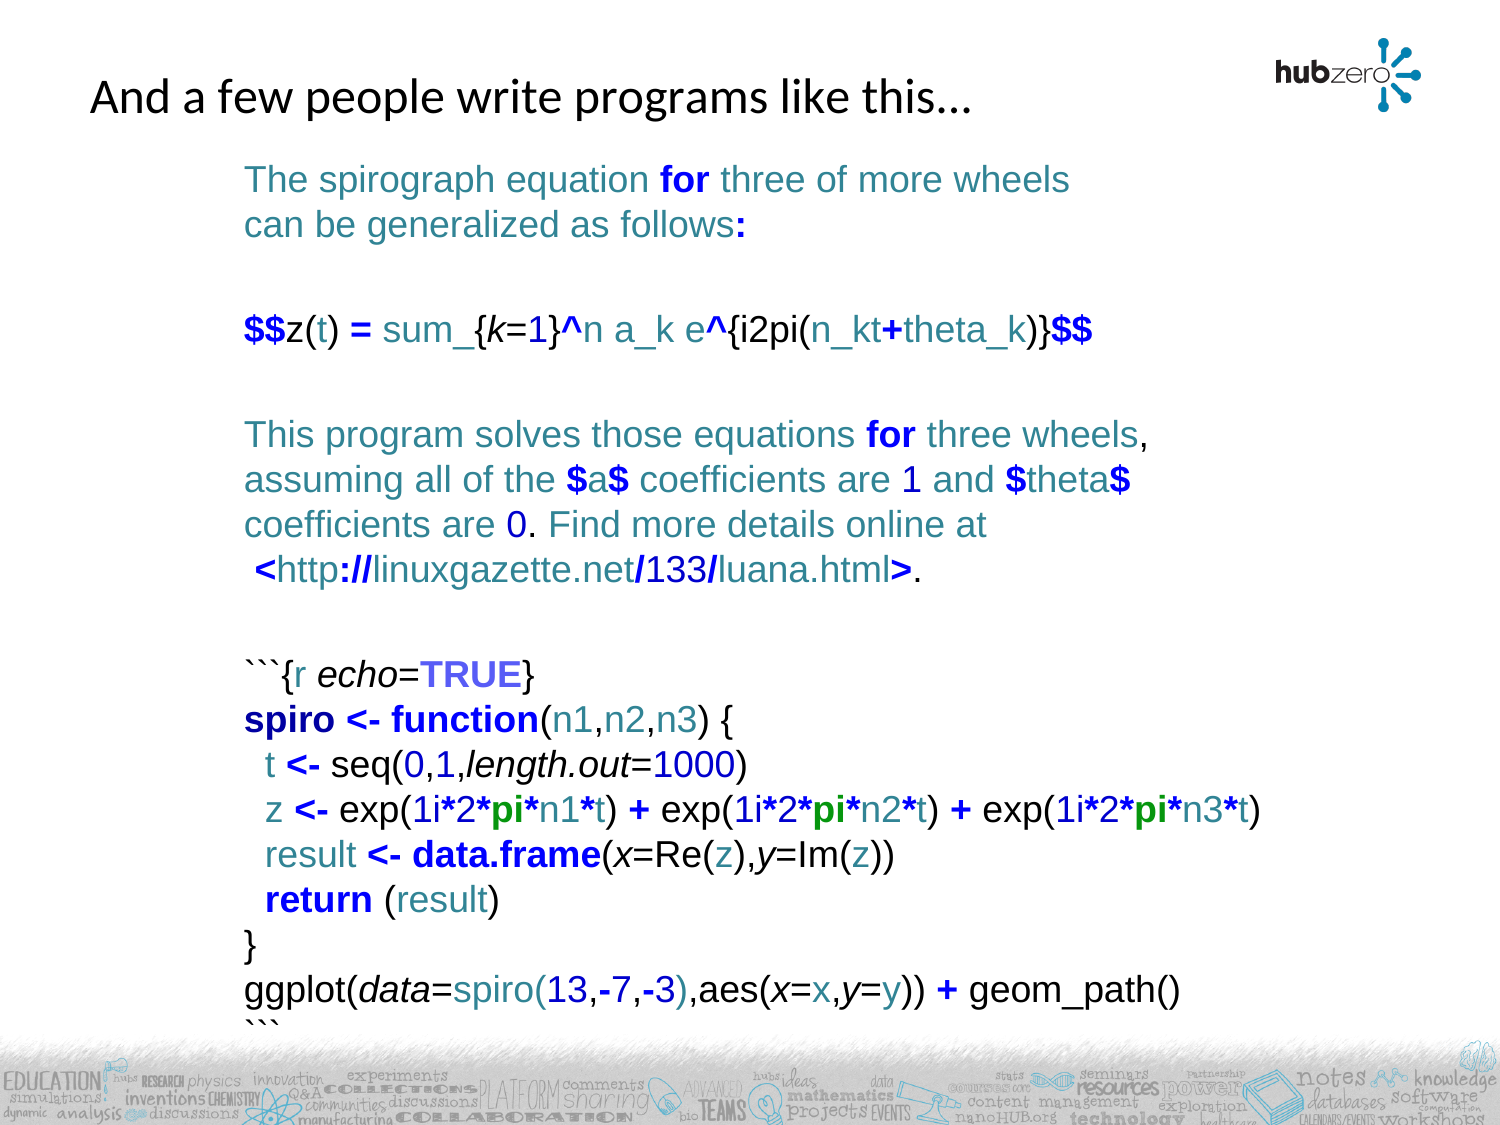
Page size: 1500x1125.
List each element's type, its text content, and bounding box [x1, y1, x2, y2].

picture [1272, 35, 1424, 44]
title And a few people write programs like this... [75, 44, 1426, 144]
picture [0, 1034, 1500, 1125]
text_box The spirograph equation for three of more wheels can be generalized as follows: $$z(t) = sum_{k=1}^n a_k e^{i2pi(n_kt+theta_k)}$$ This program solves those equations for three wheels, assuming all of the $a$ coefficients are 1 and $theta$ coefficients are 0. Find more details online at <http://linuxgazette.net/133/luana.html>. ```{r echo=TRUE} spiro <- function(n1,n2,n3) { t <- seq(0,1,length.out=1000) z <- exp(1i*2*pi*n1*t) + exp(1i*2*pi*n2*t) + exp(1i*2*pi*n3*t) result <- data.frame(x=Re(z),y=Im(z)) return (result) } ggplot(data=spiro(13,-7,-3),aes(x=x,y=y)) + geom_path() ``` [229, 147, 1277, 1063]
